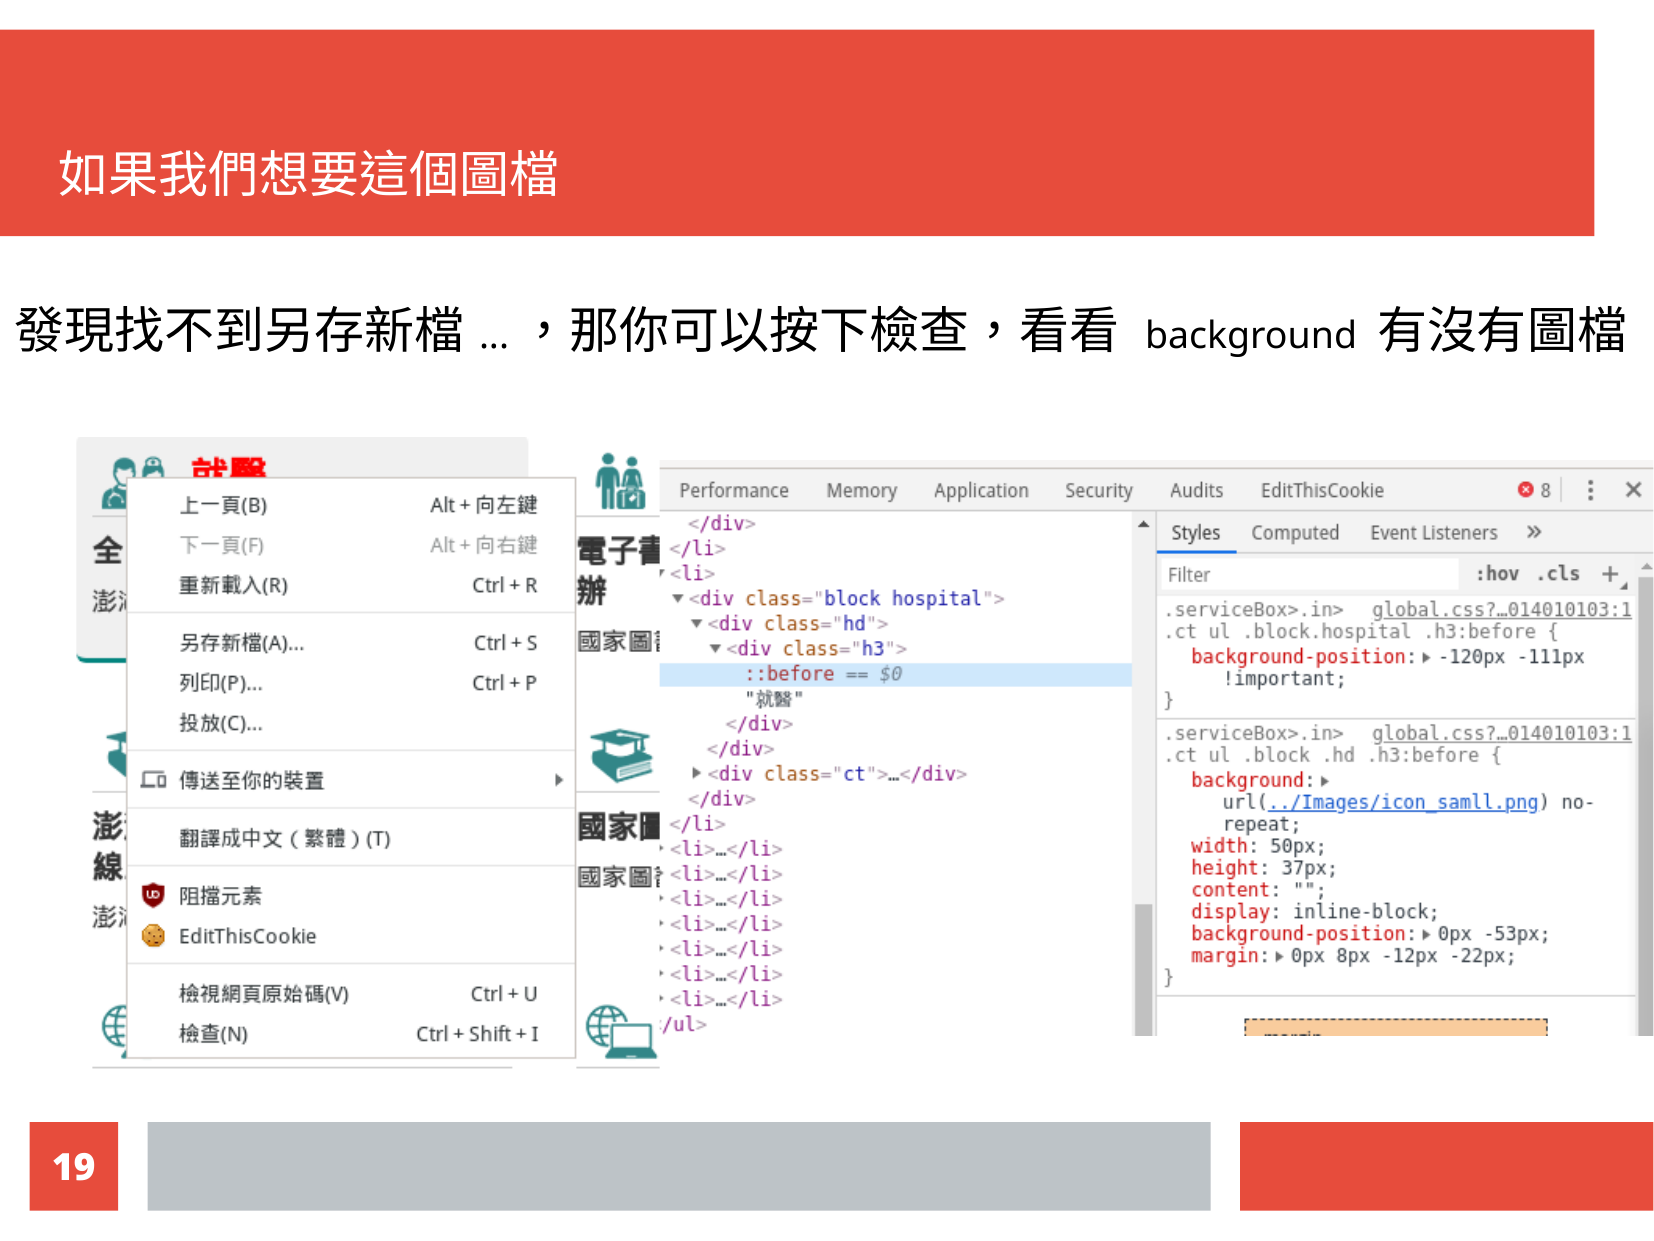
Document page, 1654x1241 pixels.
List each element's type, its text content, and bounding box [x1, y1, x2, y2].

title 如果我們想要這個圖檔 [59, 59, 1595, 207]
text_box 發現找不到另存新檔...，那你可以按下檢查，看看 background 有沒有圖檔 [0, 283, 1654, 364]
picture [47, 437, 1654, 1075]
